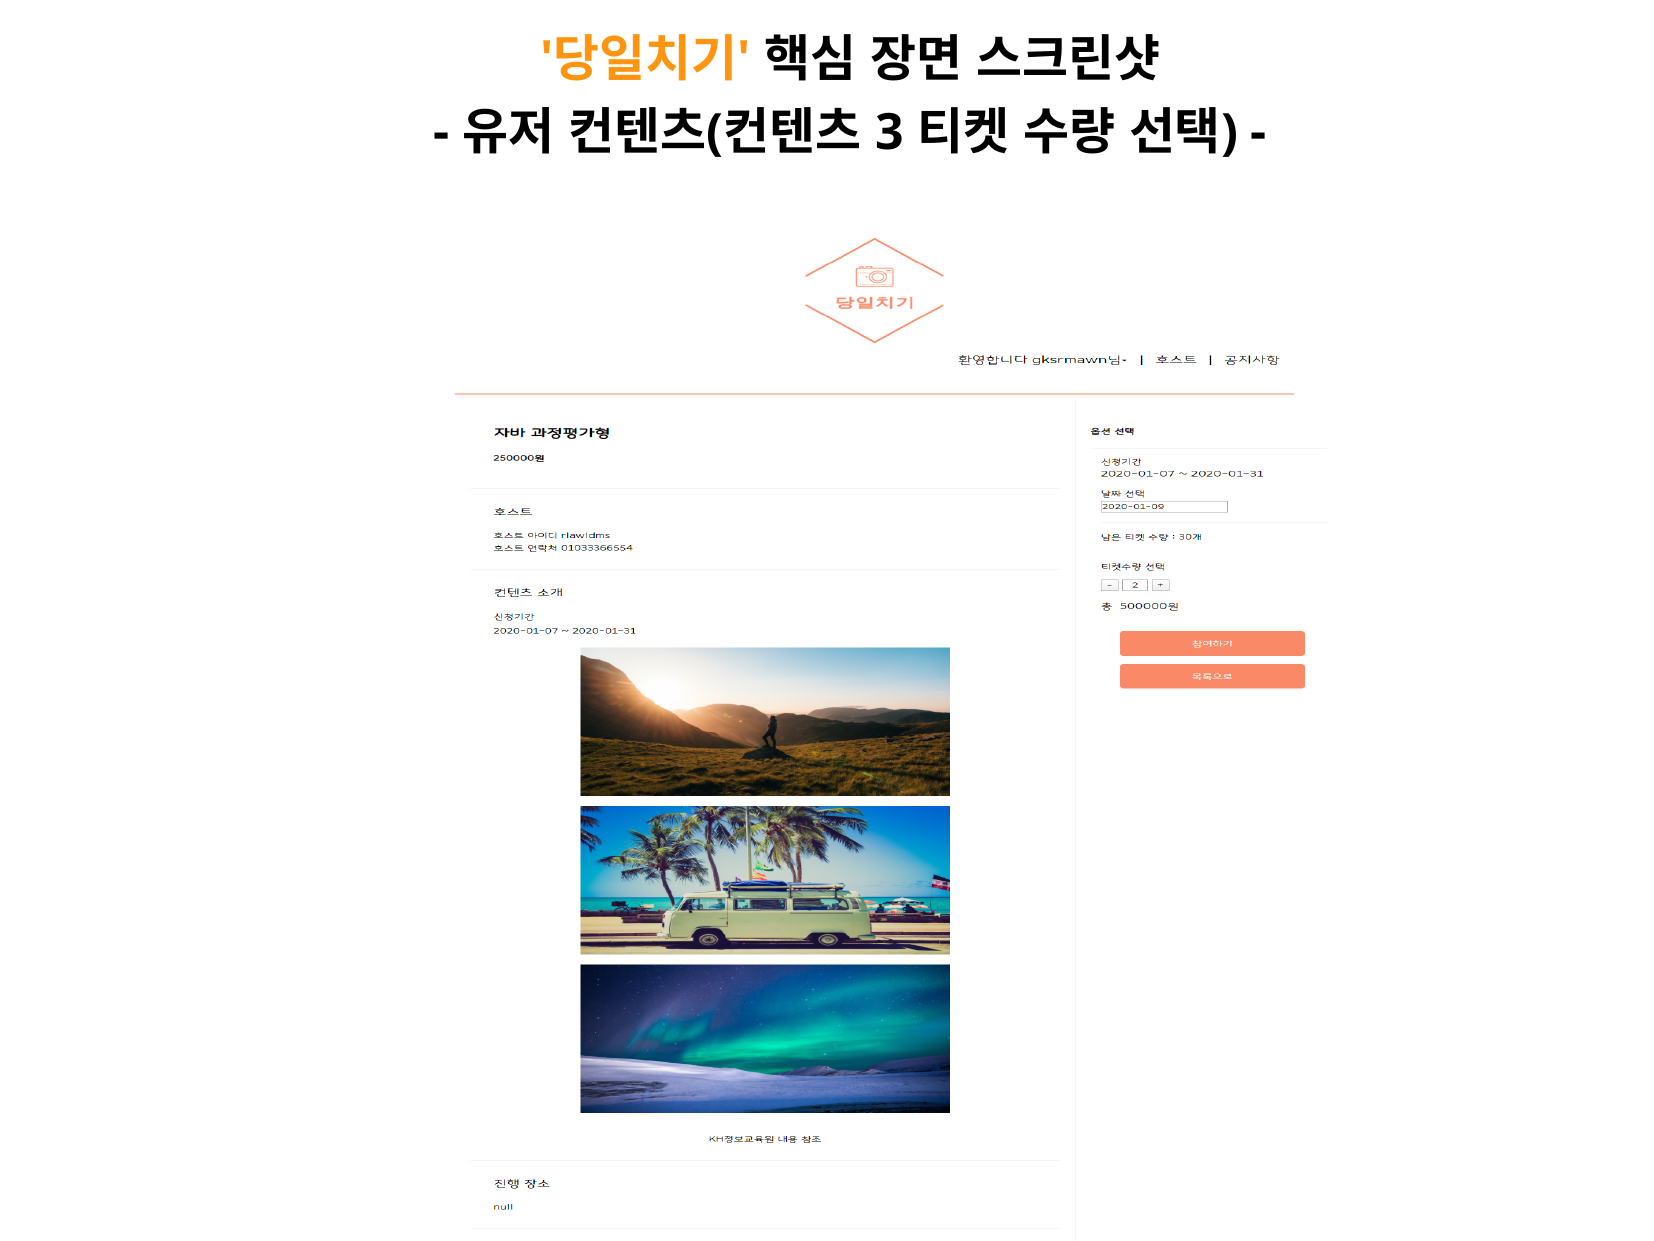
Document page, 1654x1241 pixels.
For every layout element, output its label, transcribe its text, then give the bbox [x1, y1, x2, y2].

title '당일치기' 핵심 장면 스크린샷 - 유저 컨텐츠(컨텐츠 3 티켓 수량 선택) - [106, 0, 1595, 196]
picture [165, 212, 1571, 1241]
